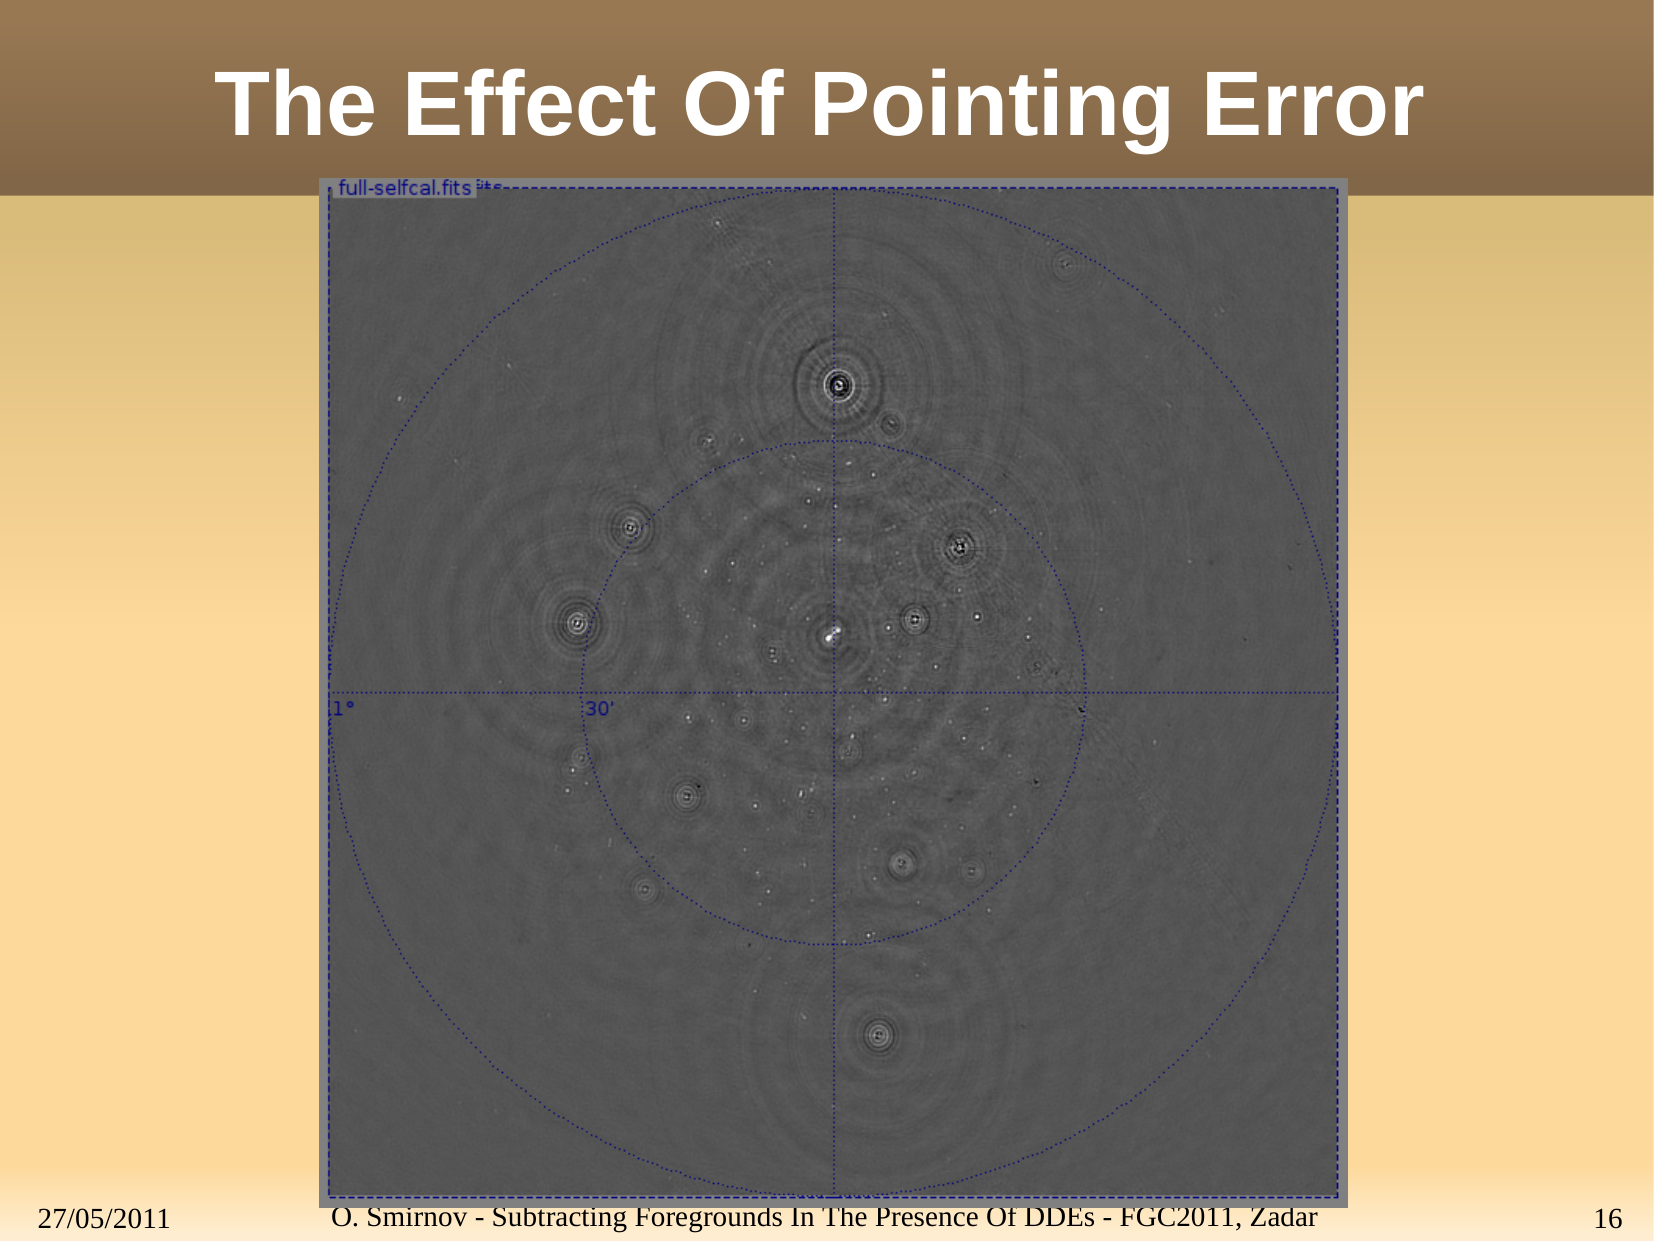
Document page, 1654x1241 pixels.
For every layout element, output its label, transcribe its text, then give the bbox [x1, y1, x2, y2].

picture [0, 0, 1654, 1241]
title The Effect Of Pointing Error [76, 7, 1565, 200]
